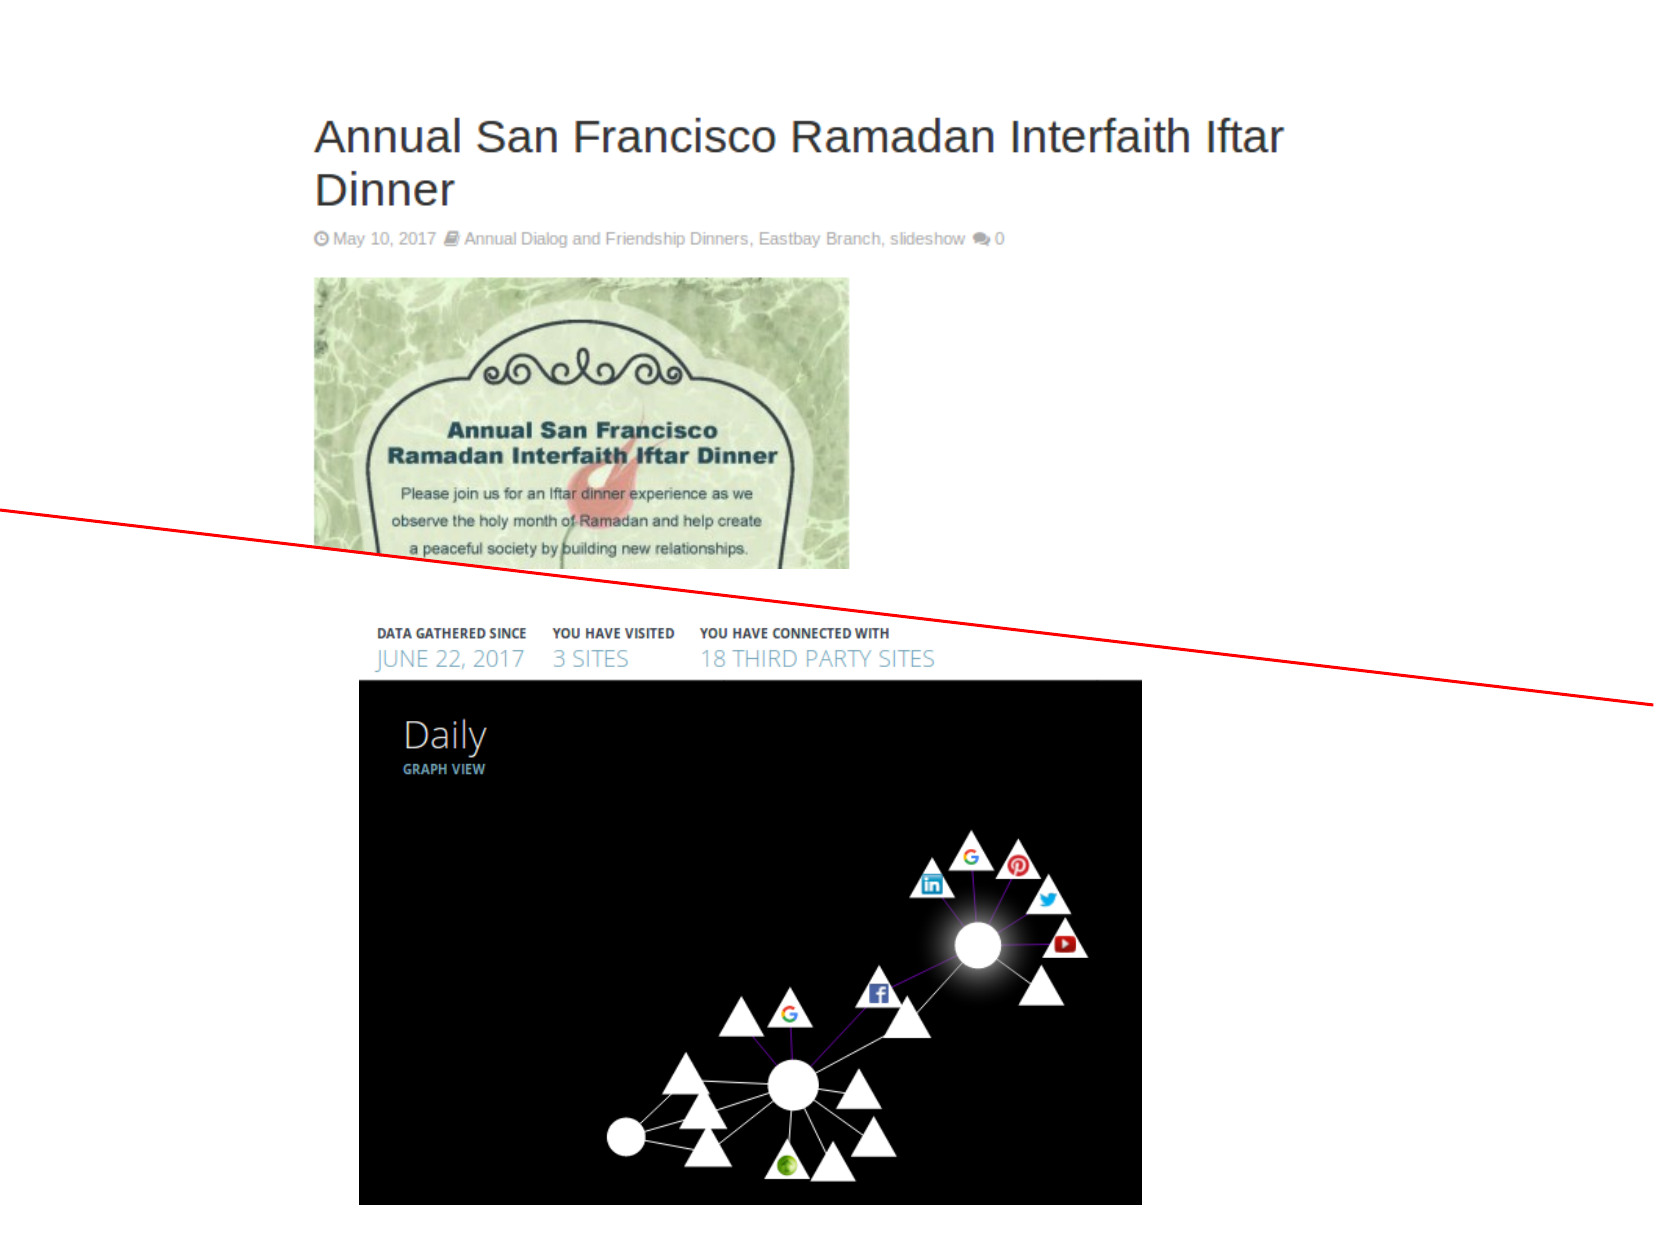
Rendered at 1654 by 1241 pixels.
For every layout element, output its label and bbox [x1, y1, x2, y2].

picture [904, 614, 1142, 643]
picture [359, 614, 1142, 1205]
text_box [100, 529, 753, 878]
picture [305, 104, 1366, 569]
